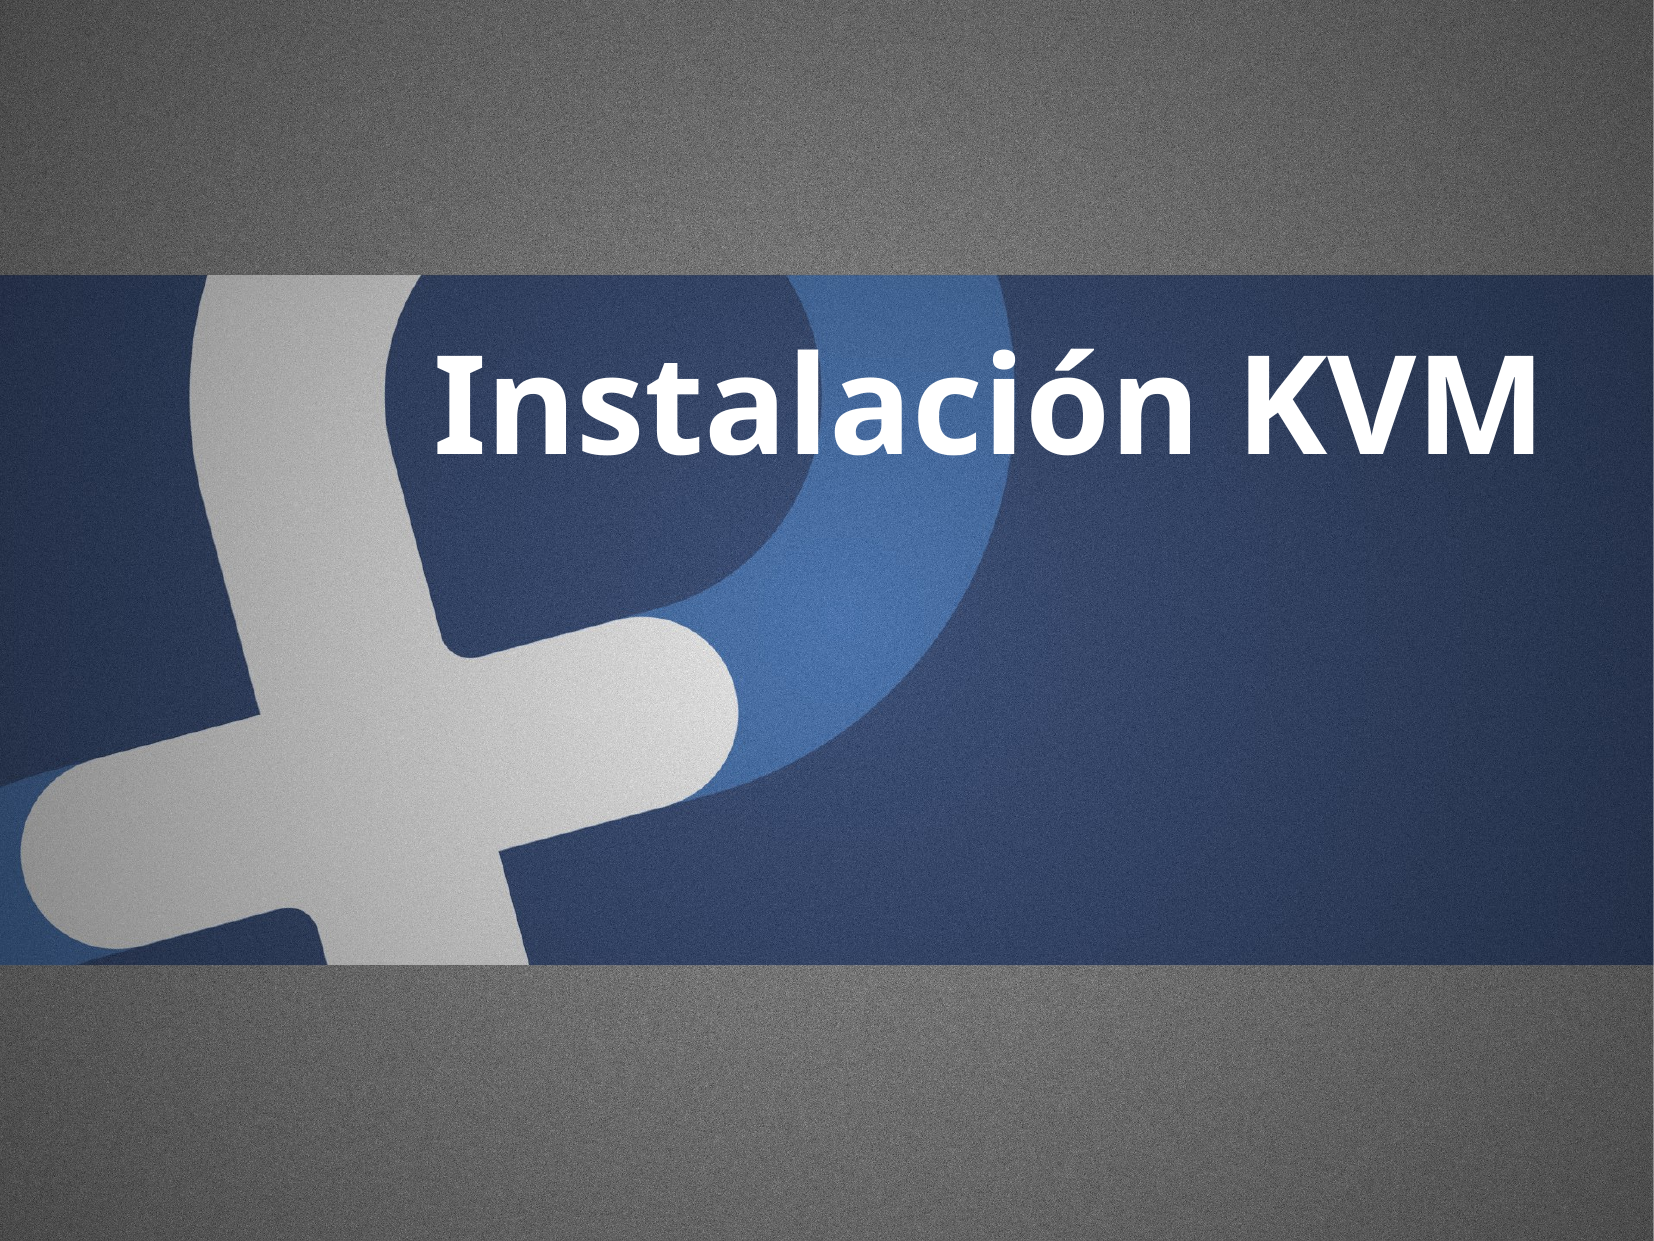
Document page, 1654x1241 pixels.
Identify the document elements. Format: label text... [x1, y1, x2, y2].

text_box Instalación KVM [447, 315, 1563, 654]
picture [0, 0, 1654, 1241]
